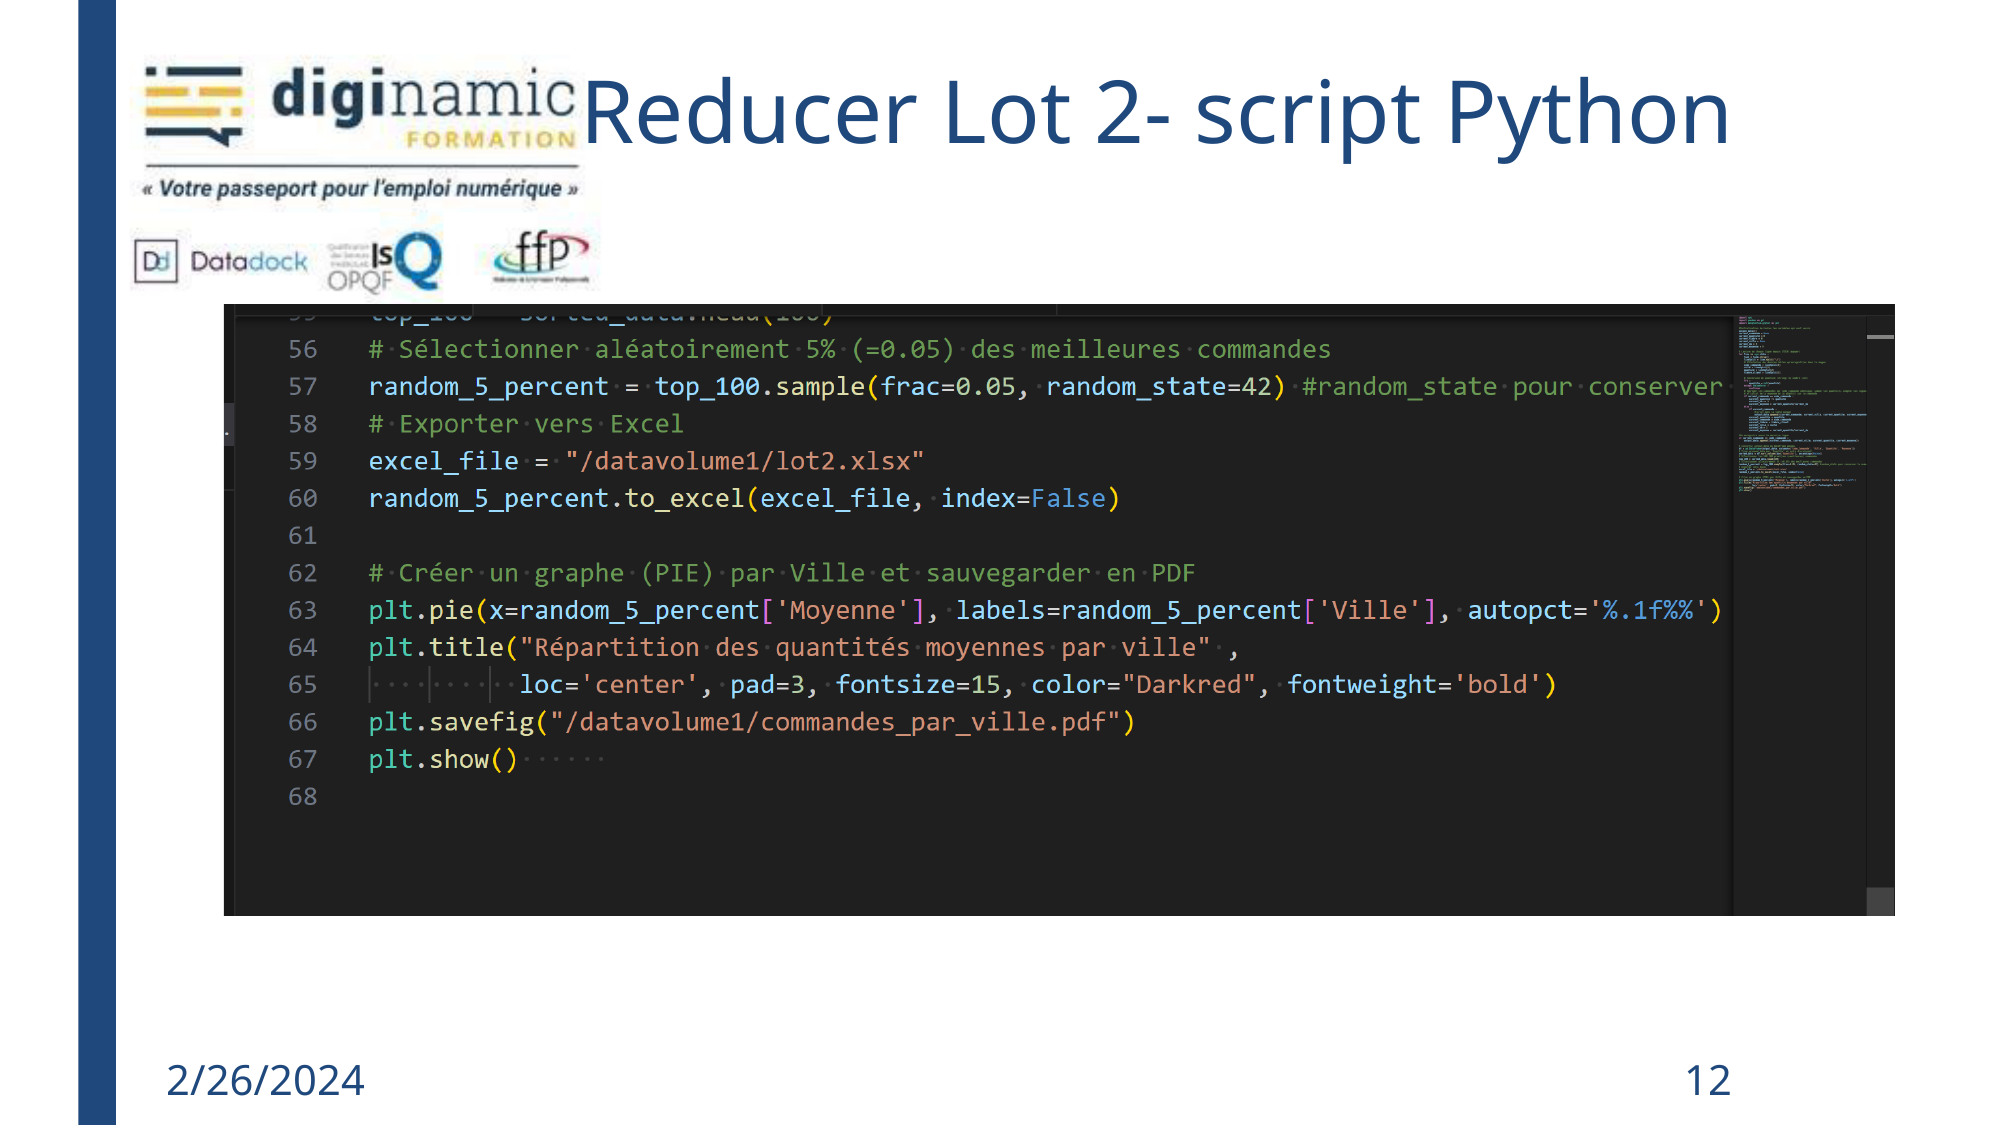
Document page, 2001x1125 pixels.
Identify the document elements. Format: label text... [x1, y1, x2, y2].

text_box 2/26/2024 [151, 1043, 389, 1110]
picture [223, 304, 1895, 916]
text_box [1669, 1043, 1931, 1110]
title Reducer Lot 2- script Python [516, 51, 1801, 173]
